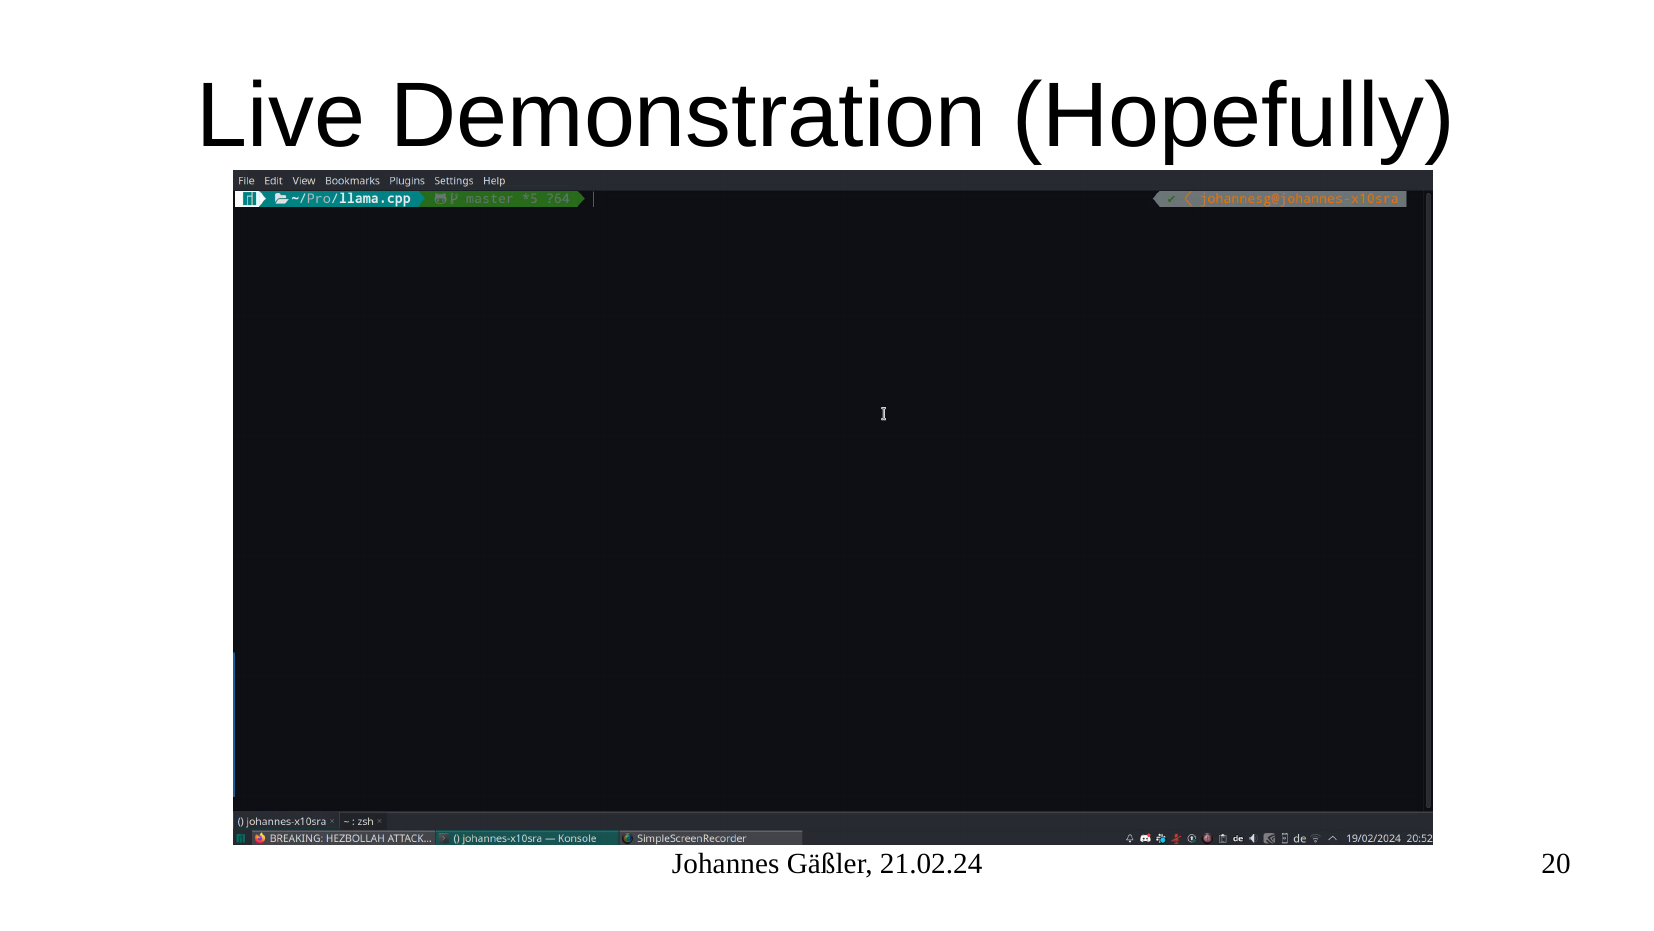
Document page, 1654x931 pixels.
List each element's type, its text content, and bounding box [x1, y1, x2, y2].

title Live Demonstration (Hopefully) [82, 37, 1571, 193]
text_box [232, 169, 1433, 845]
